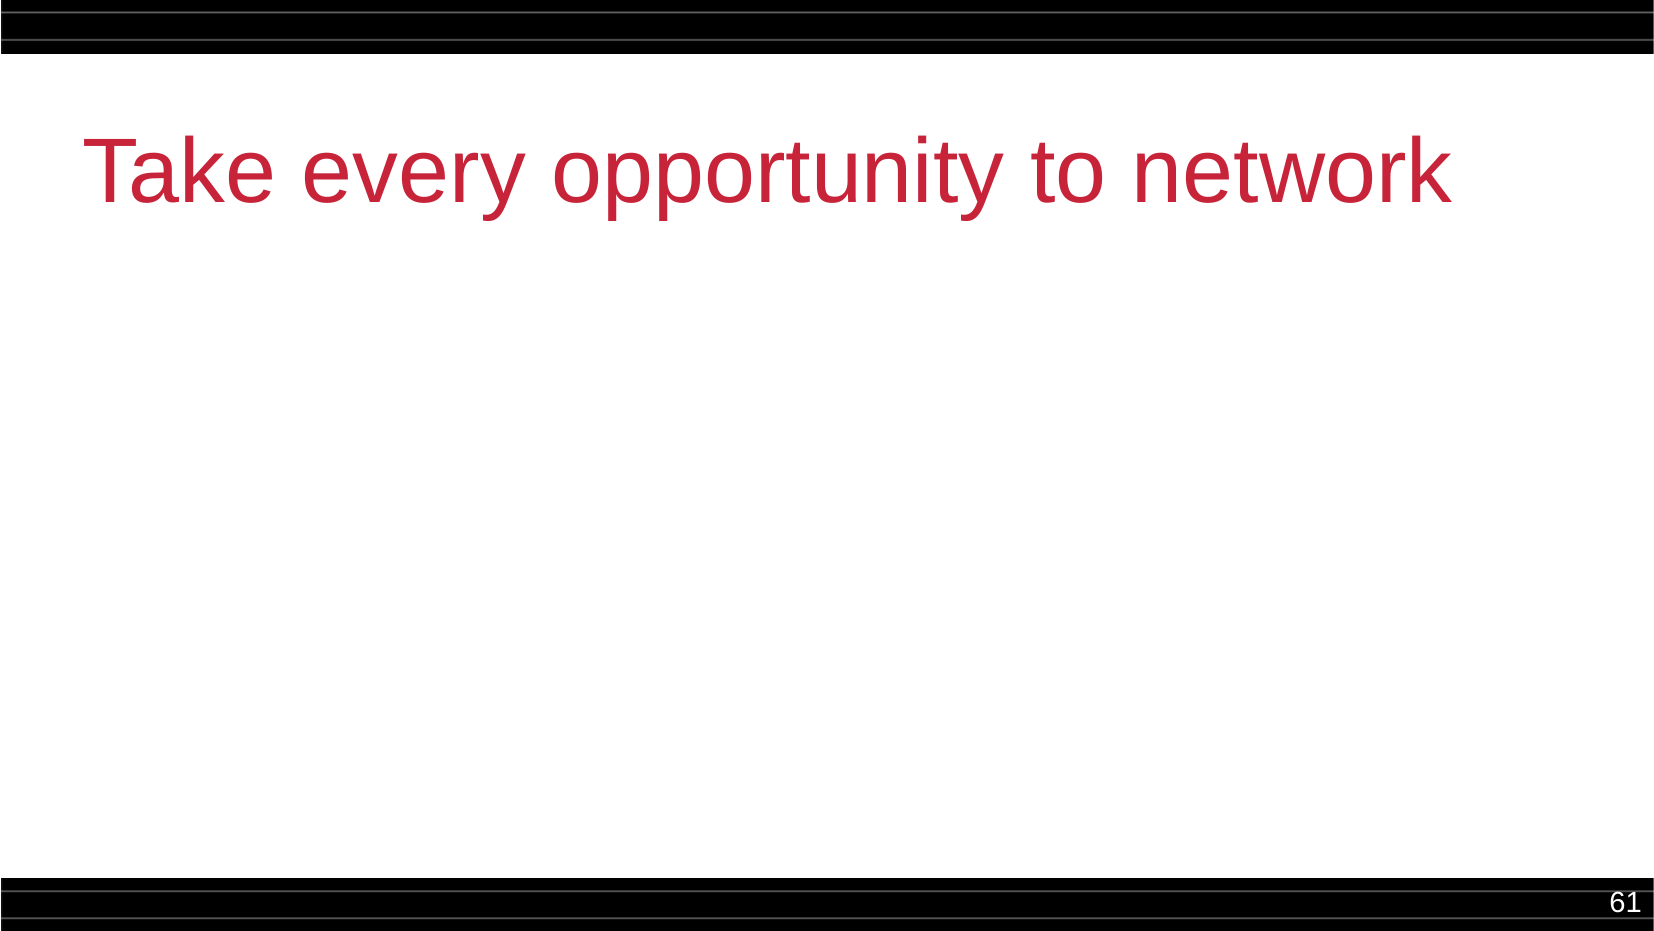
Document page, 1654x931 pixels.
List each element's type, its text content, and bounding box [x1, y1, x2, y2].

picture [1, 0, 1654, 54]
picture [1, 878, 1654, 931]
title Take every opportunity to network [82, 92, 1571, 249]
